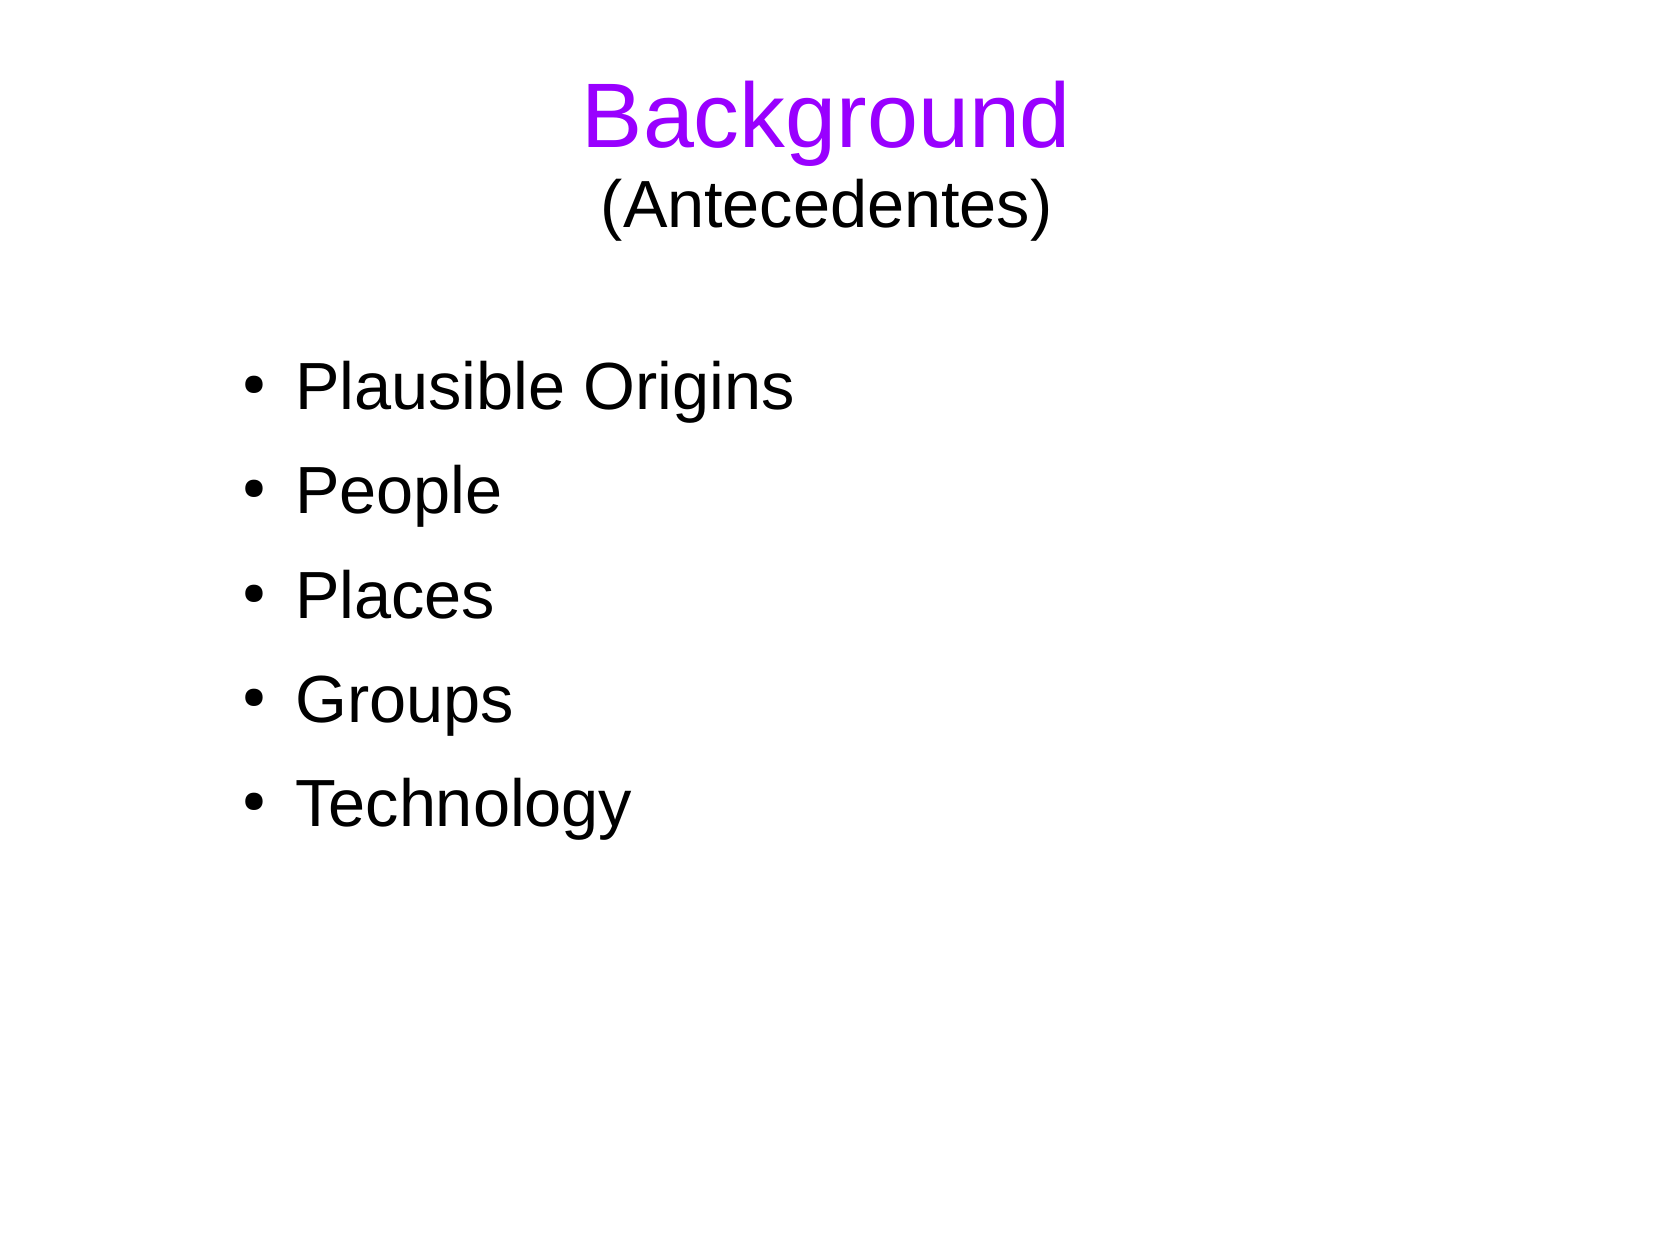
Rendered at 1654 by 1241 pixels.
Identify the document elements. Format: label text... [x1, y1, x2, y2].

title Background (Antecedentes) [82, 49, 1571, 257]
list Plausible Origins People Places Groups Technology [224, 349, 1654, 1069]
